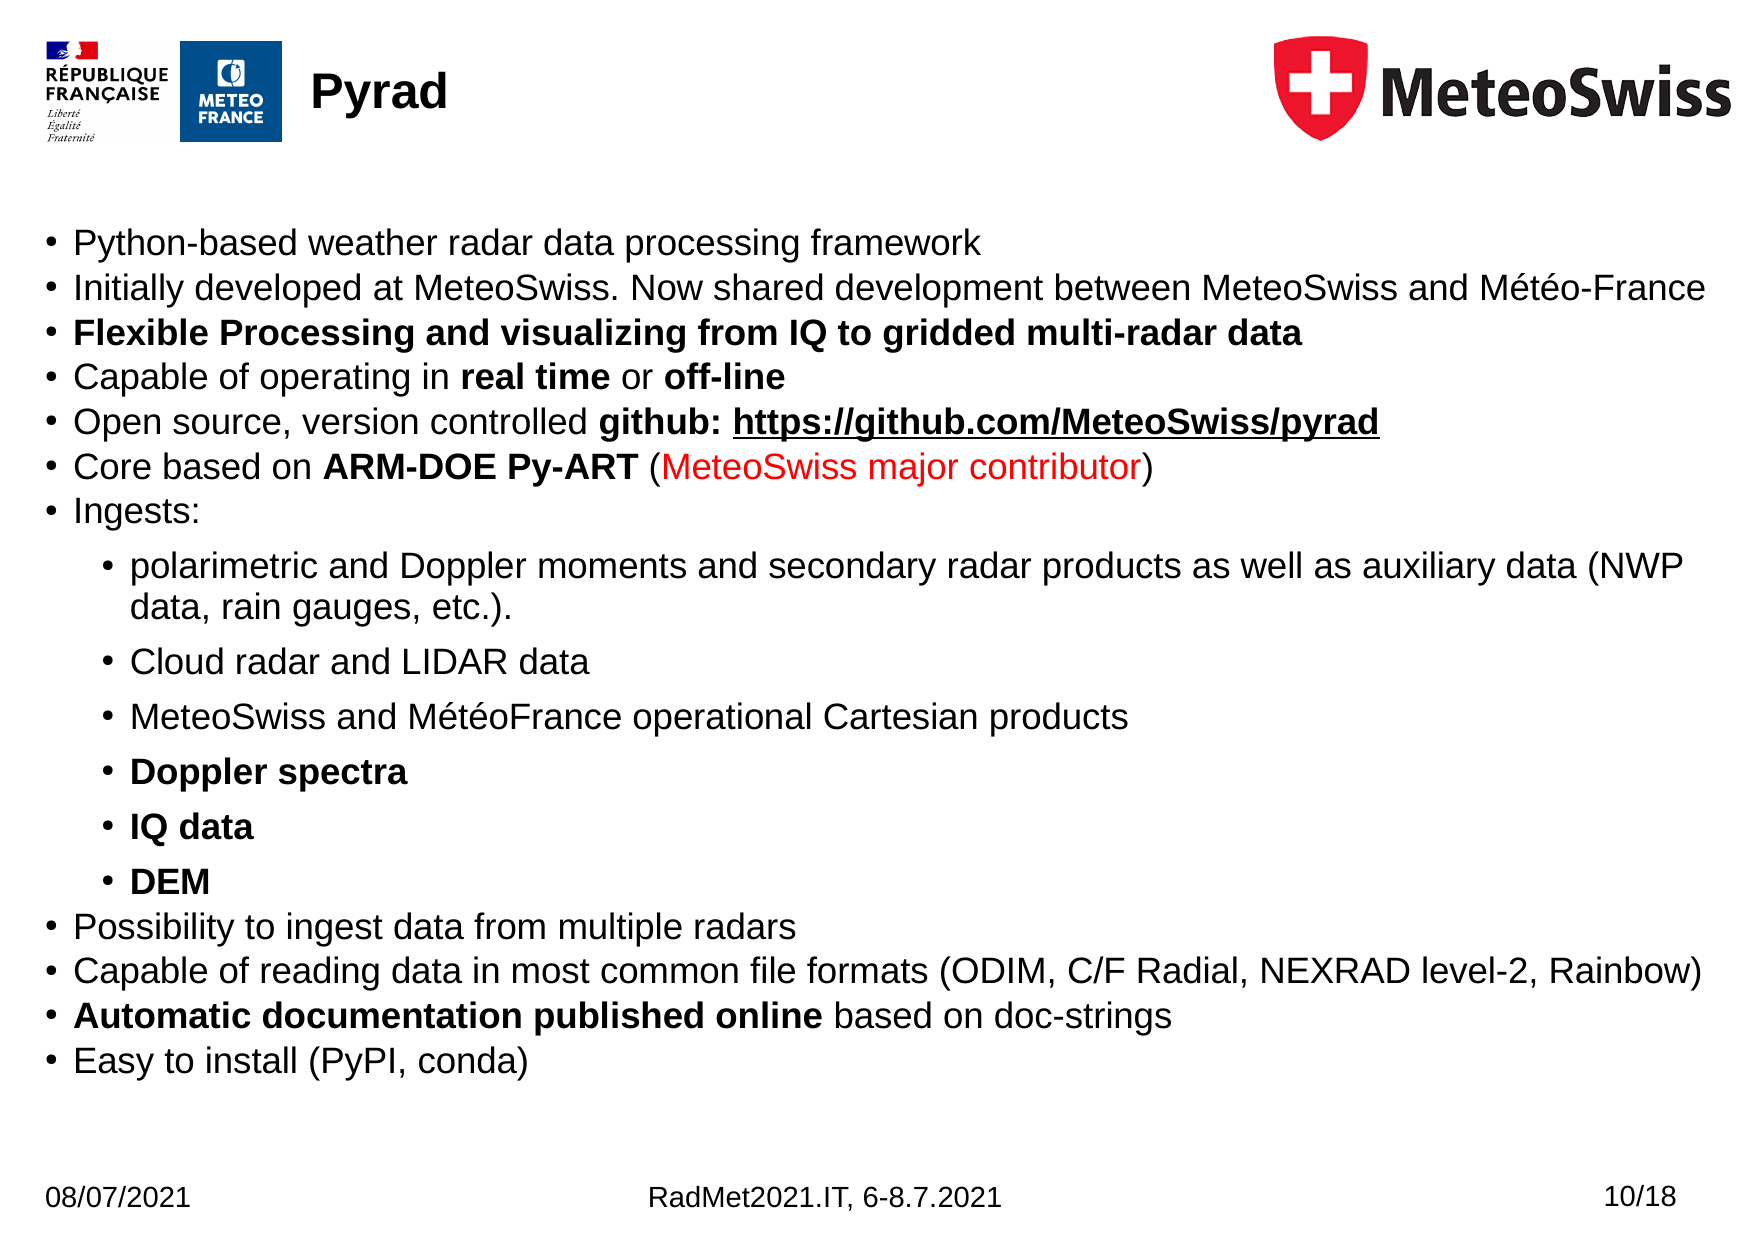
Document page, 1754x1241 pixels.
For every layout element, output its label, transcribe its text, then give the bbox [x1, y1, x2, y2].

picture [46, 41, 172, 142]
list Python-based weather radar data processing framework Initially developed at MeteoSwiss. Now shared development between MeteoSwiss and Météo-France Flexible Processing and visualizing from IQ to gridded multi-radar data Capable of operating in real time or off-line Open source, version controlled github: https://github.com/MeteoSwiss/pyrad Core based on ARM-DOE Py-ART (MeteoSwiss major contributor) Ingests: polarimetric and Doppler moments and secondary radar products as well as auxiliary data (NWP data, rain gauges, etc.). Cloud radar and LIDAR data MeteoSwiss and MétéoFrance operational Cartesian products Doppler spectra IQ data DEM Possibility to ingest data from multiple radars Capable of reading data in most common file formats (ODIM, C/F Radial, NEXRAD level-2, Rainbow) Automatic documentation published online based on doc-strings Easy to install (PyPI, conda) [44, 222, 1712, 1118]
picture [180, 41, 282, 142]
picture [1265, 29, 1739, 148]
title Pyrad [310, 40, 1265, 142]
